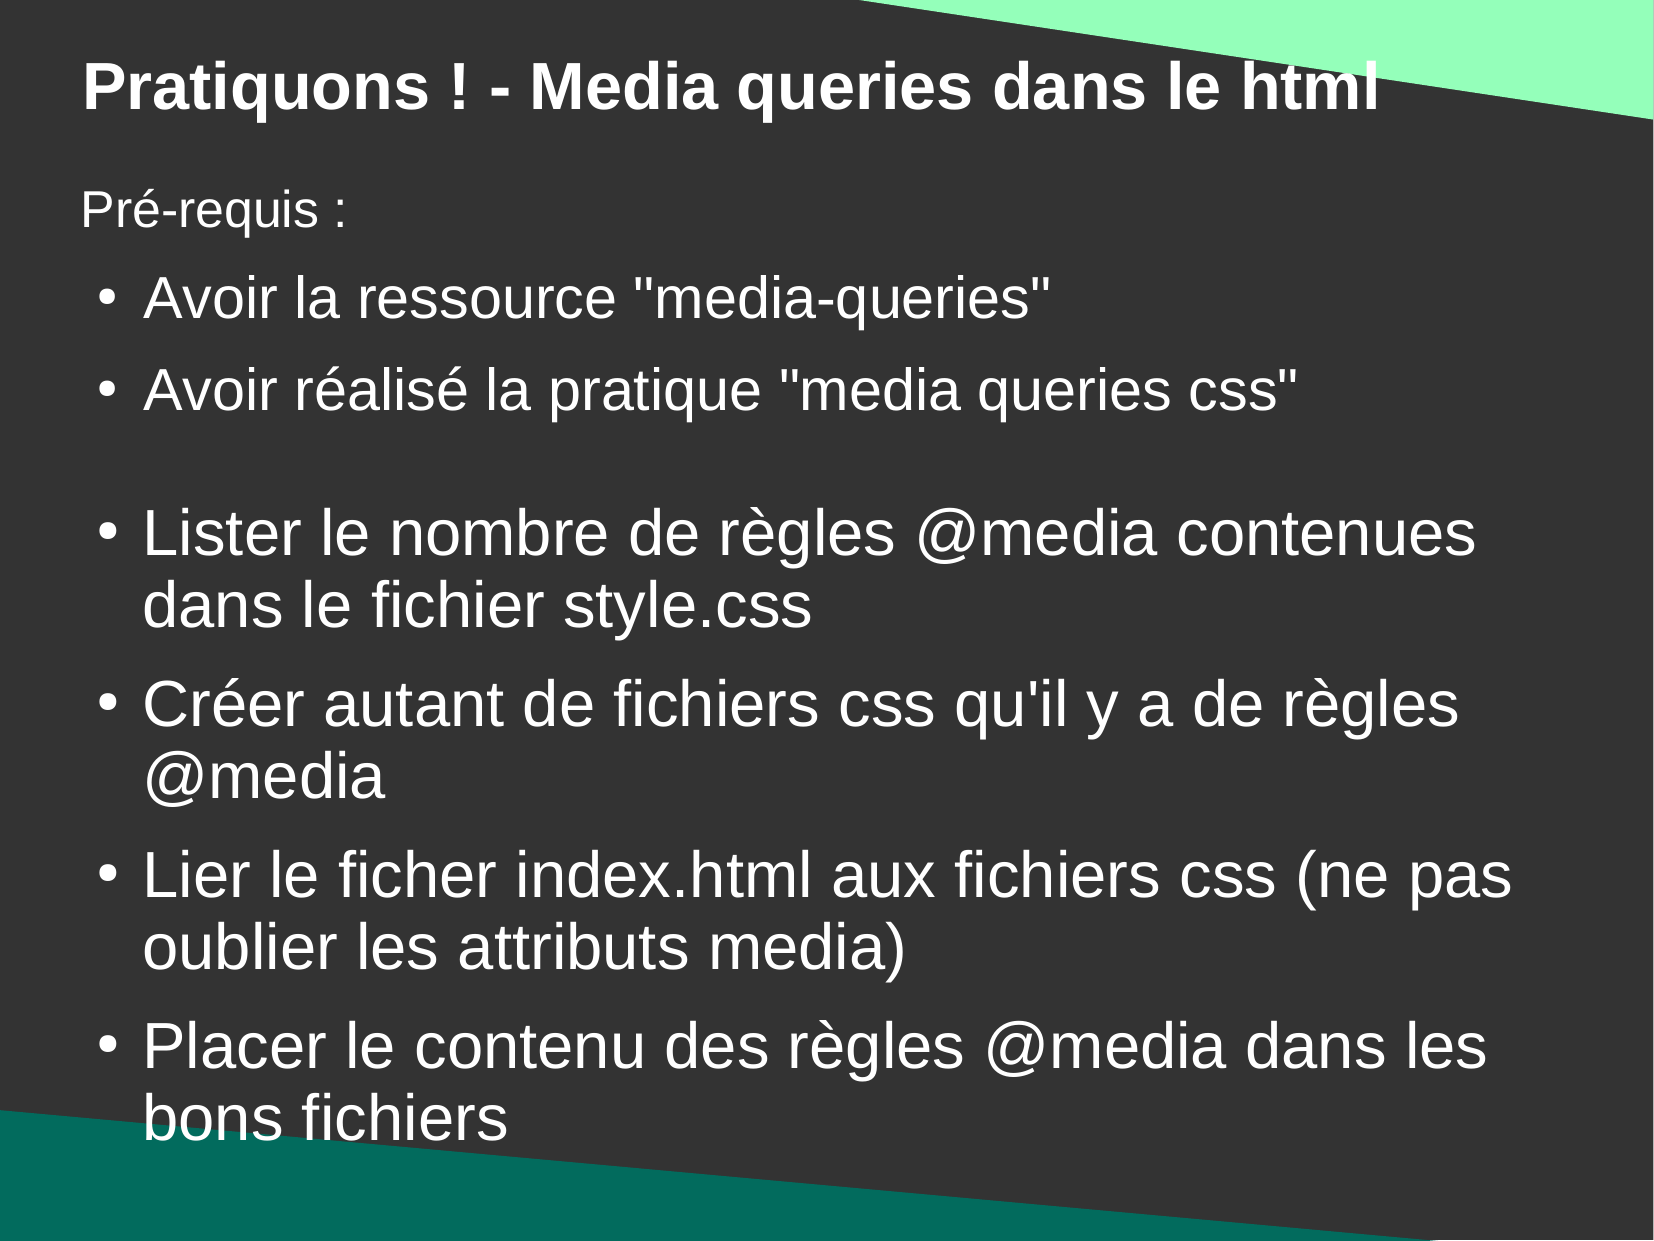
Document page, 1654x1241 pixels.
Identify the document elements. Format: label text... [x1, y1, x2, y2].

title Pratiquons ! - Media queries dans le html [82, 49, 1571, 152]
text_box [859, 0, 1654, 120]
list Lister le nombre de règles @media contenues dans le fichier style.css Créer autant de fichiers css qu'il y a de règles @media Lier le ficher index.html aux fichiers css (ne pas oublier les attributs media) Placer le contenu des règles @media dans les bons fichiers [80, 496, 1605, 1158]
list Pré-requis : Avoir la ressource "media-queries" Avoir réalisé la pratique "media queries css" [80, 180, 1620, 426]
